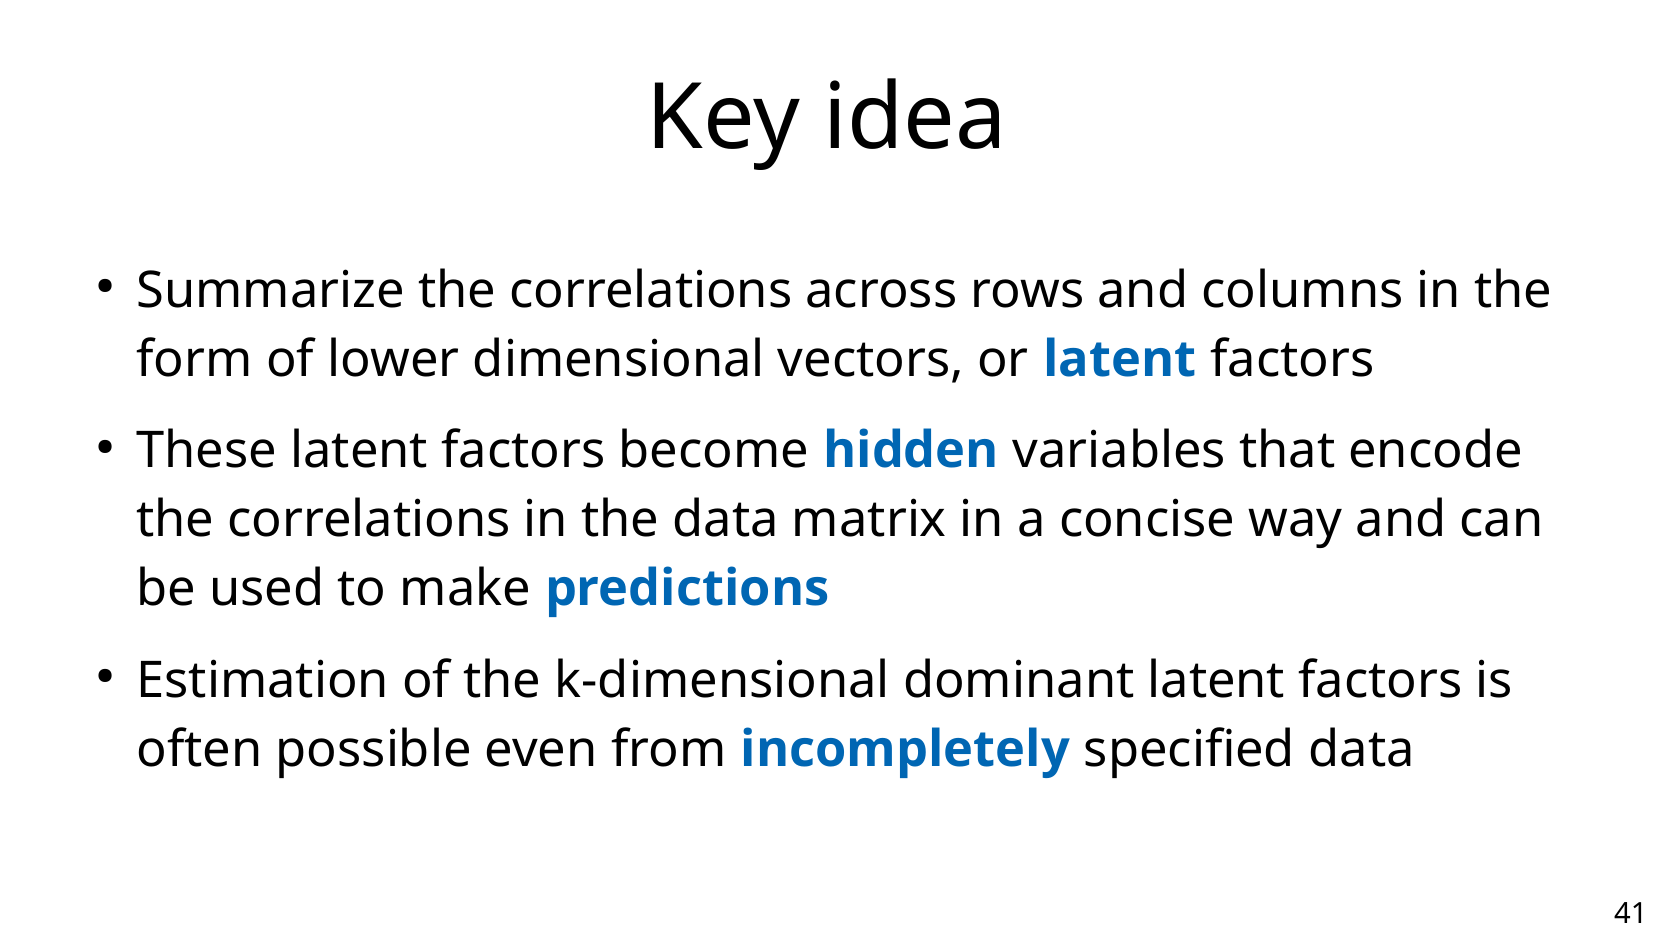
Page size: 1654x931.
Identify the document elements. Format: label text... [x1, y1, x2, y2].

title Key idea [82, 1, 1571, 226]
list Summarize the correlations across rows and columns in the form of lower dimensional vectors, or latent factors These latent factors become hidden variables that encode the correlations in the data matrix in a concise way and can be used to make predictions Estimation of the k-dimensional dominant latent factors is often possible even from incompletely specified data [82, 253, 1571, 793]
